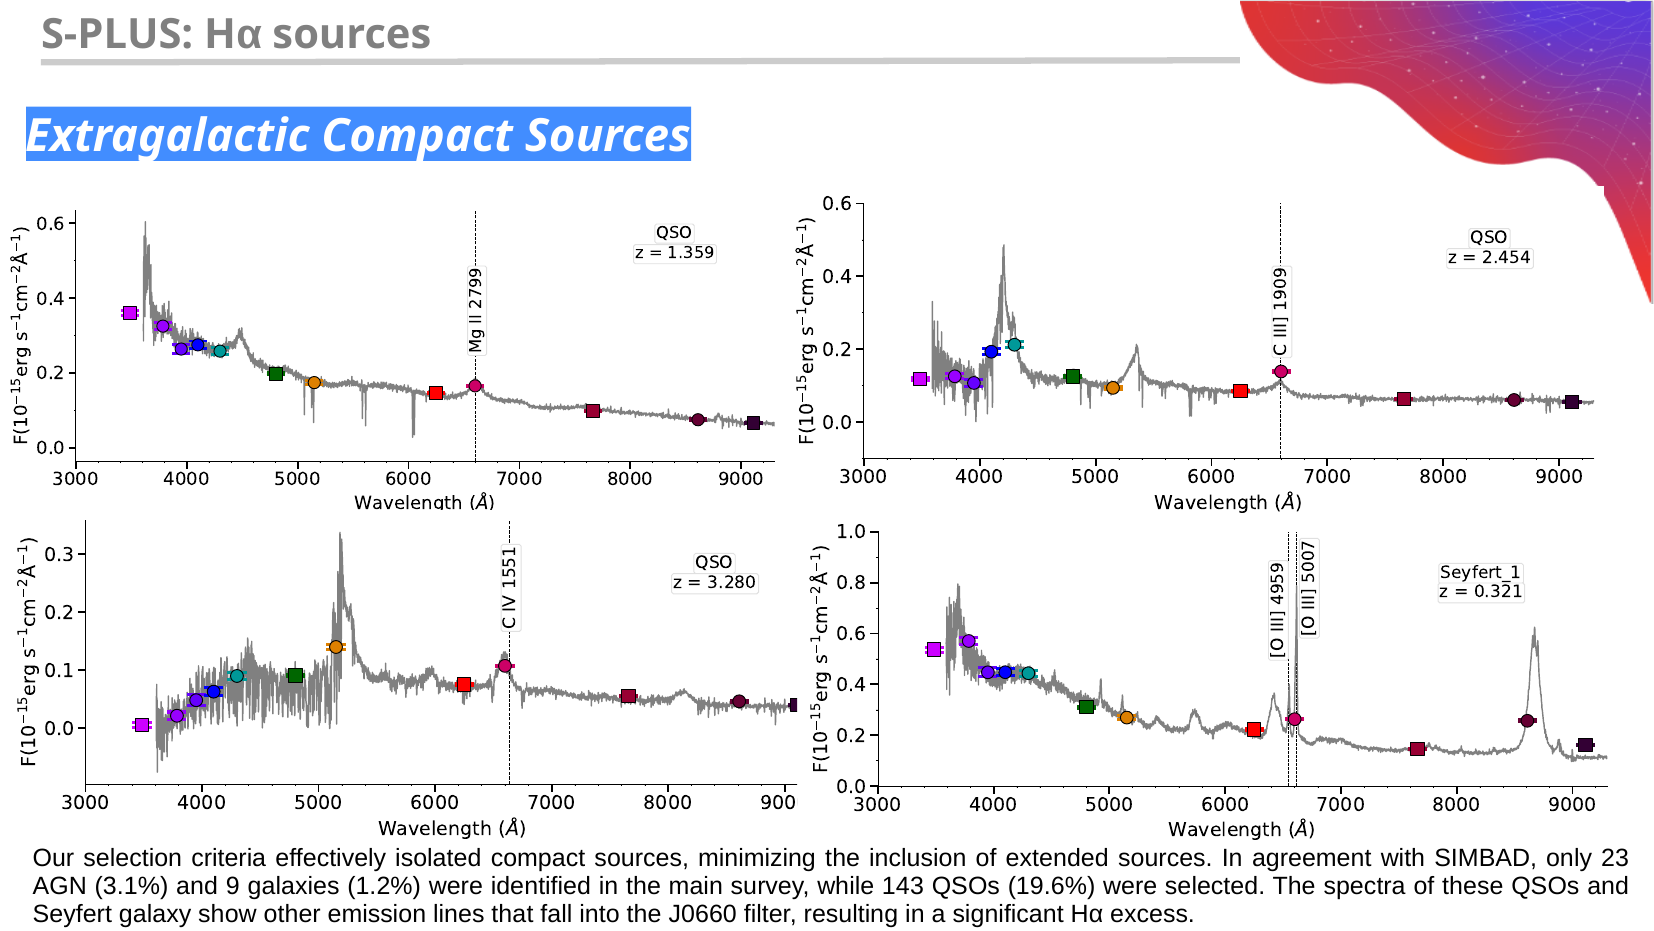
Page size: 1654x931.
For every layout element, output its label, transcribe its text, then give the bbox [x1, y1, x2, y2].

picture [0, 0, 1654, 854]
text_box Our selection criteria effectively isolated compact sources, minimizing the inclusion of extended sources. In agreement with SIMBAD, only 23 AGN (3.1%) and 9 galaxies (1.2%) were identified in the main survey, while 143 QSOs (19.6%) were selected. The spectra of these QSOs and Seyfert galaxy show other emission lines that fall into the J0660 filter, resulting in a significant Hα excess. [18, 836, 1648, 931]
text_box S-PLUS: Hα sources [26, 0, 477, 72]
text_box Extragalactic Compact Sources [26, 106, 692, 161]
